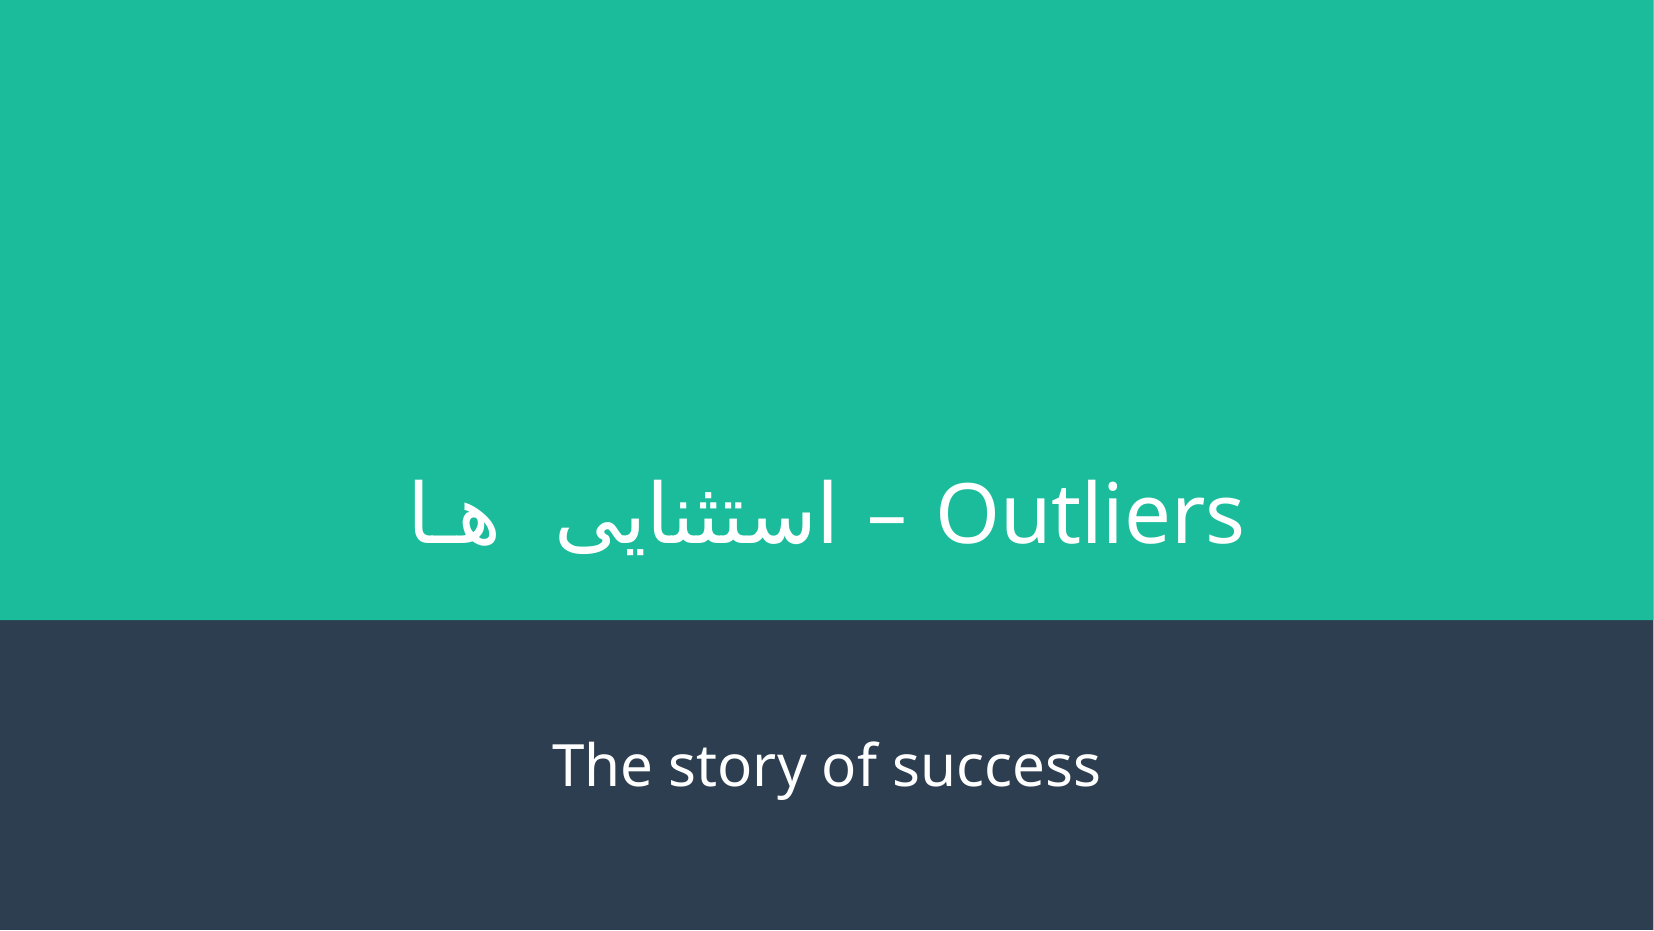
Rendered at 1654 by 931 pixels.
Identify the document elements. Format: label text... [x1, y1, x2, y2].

subtitle The story of success [59, 642, 1595, 886]
title Outliers – استثنایی‌ هـا [59, 385, 1595, 581]
